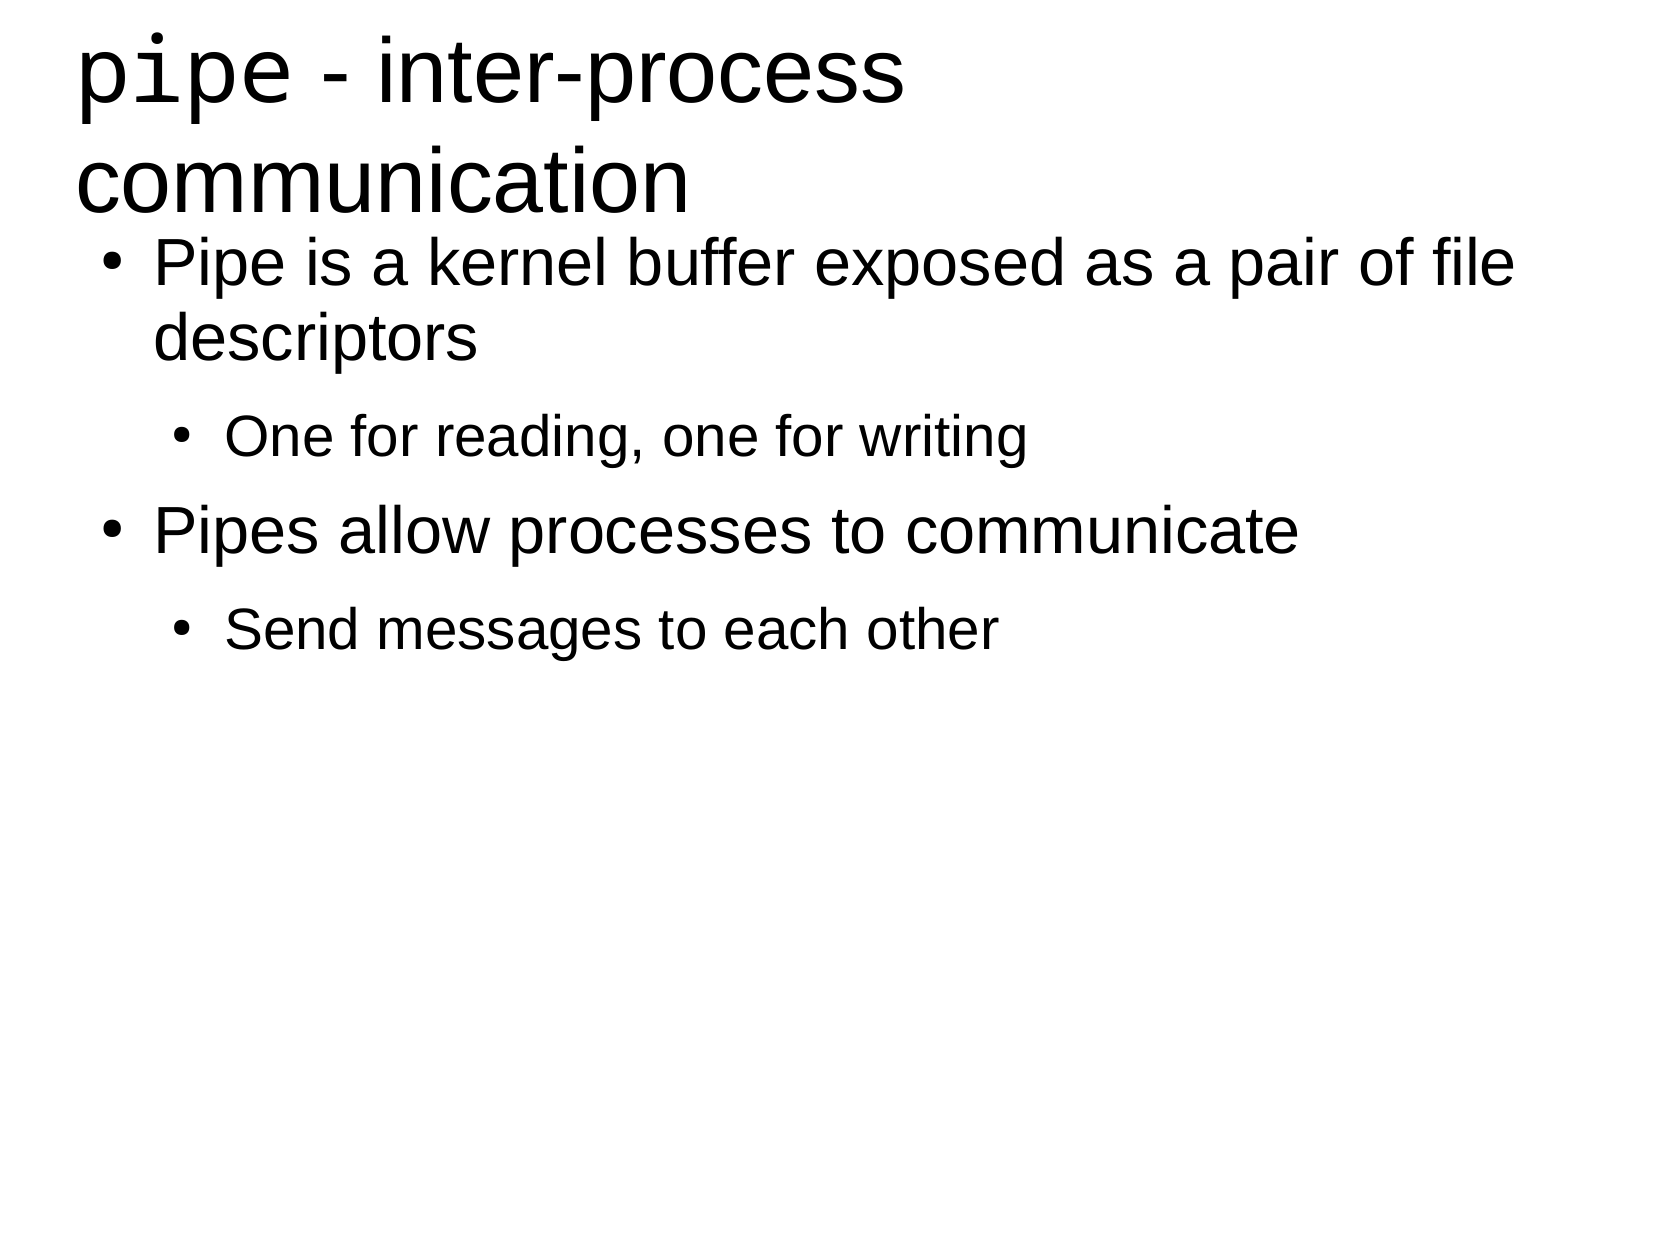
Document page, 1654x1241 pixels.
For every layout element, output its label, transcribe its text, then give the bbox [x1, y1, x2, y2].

title pipe - inter-process communication [75, 49, 1538, 188]
list Pipe is a kernel buffer exposed as a pair of file descriptors One for reading, one for writing Pipes allow processes to communicate Send messages to each other [82, 225, 1571, 1163]
